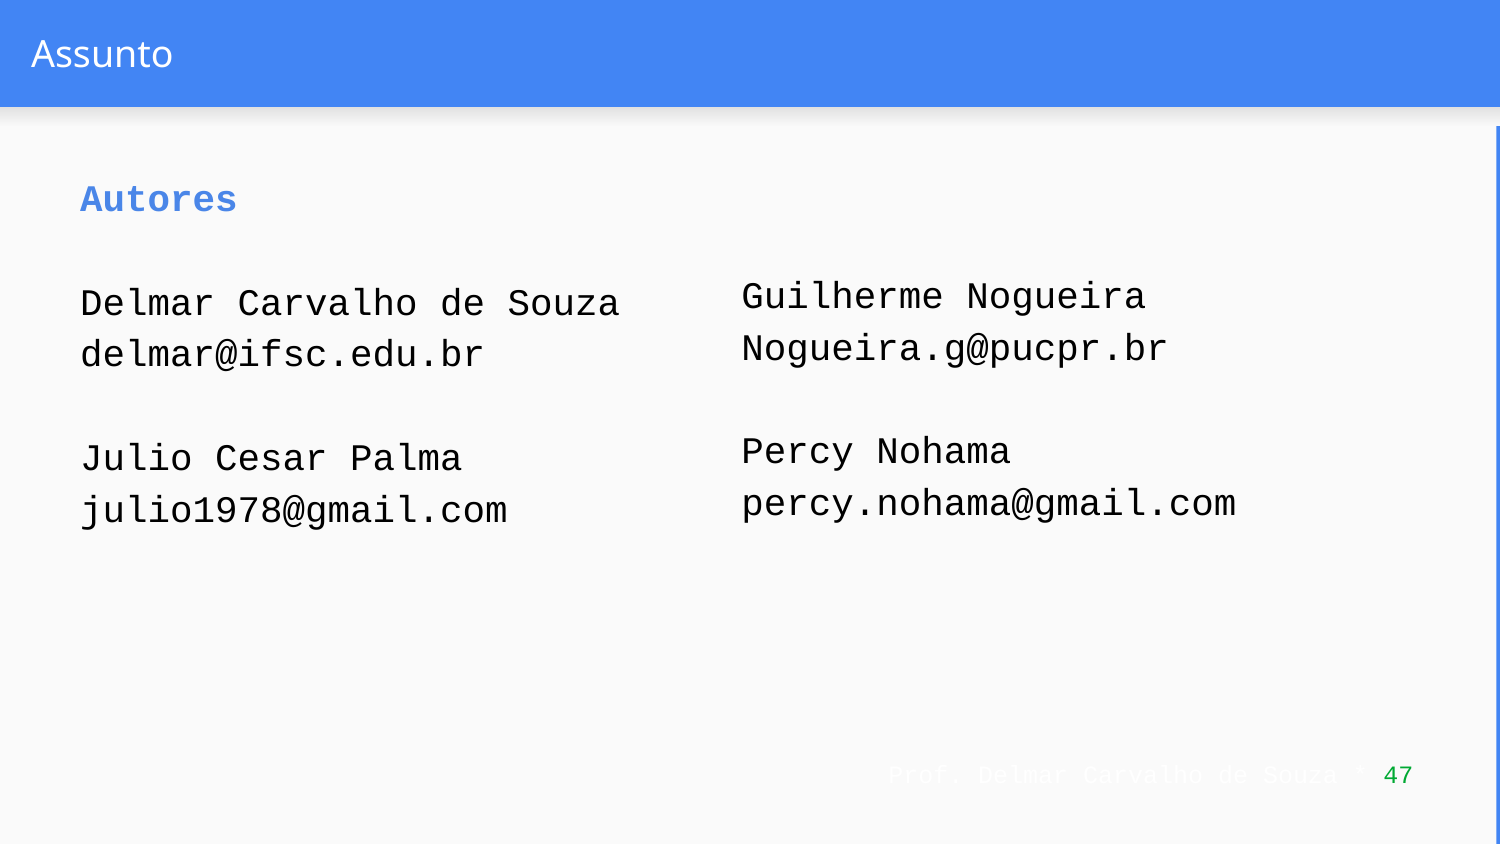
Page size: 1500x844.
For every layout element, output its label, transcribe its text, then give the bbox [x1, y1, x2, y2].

text_box Guilherme Nogueira Nogueira.g@pucpr.br Percy Nohama percy.nohama@gmail.com [701, 152, 1382, 780]
text_box Autores Delmar Carvalho de Souza delmar@ifsc.edu.br Julio Cesar Palma julio1978@gmail.com [40, 152, 701, 780]
title Assunto [16, 2, 1464, 102]
